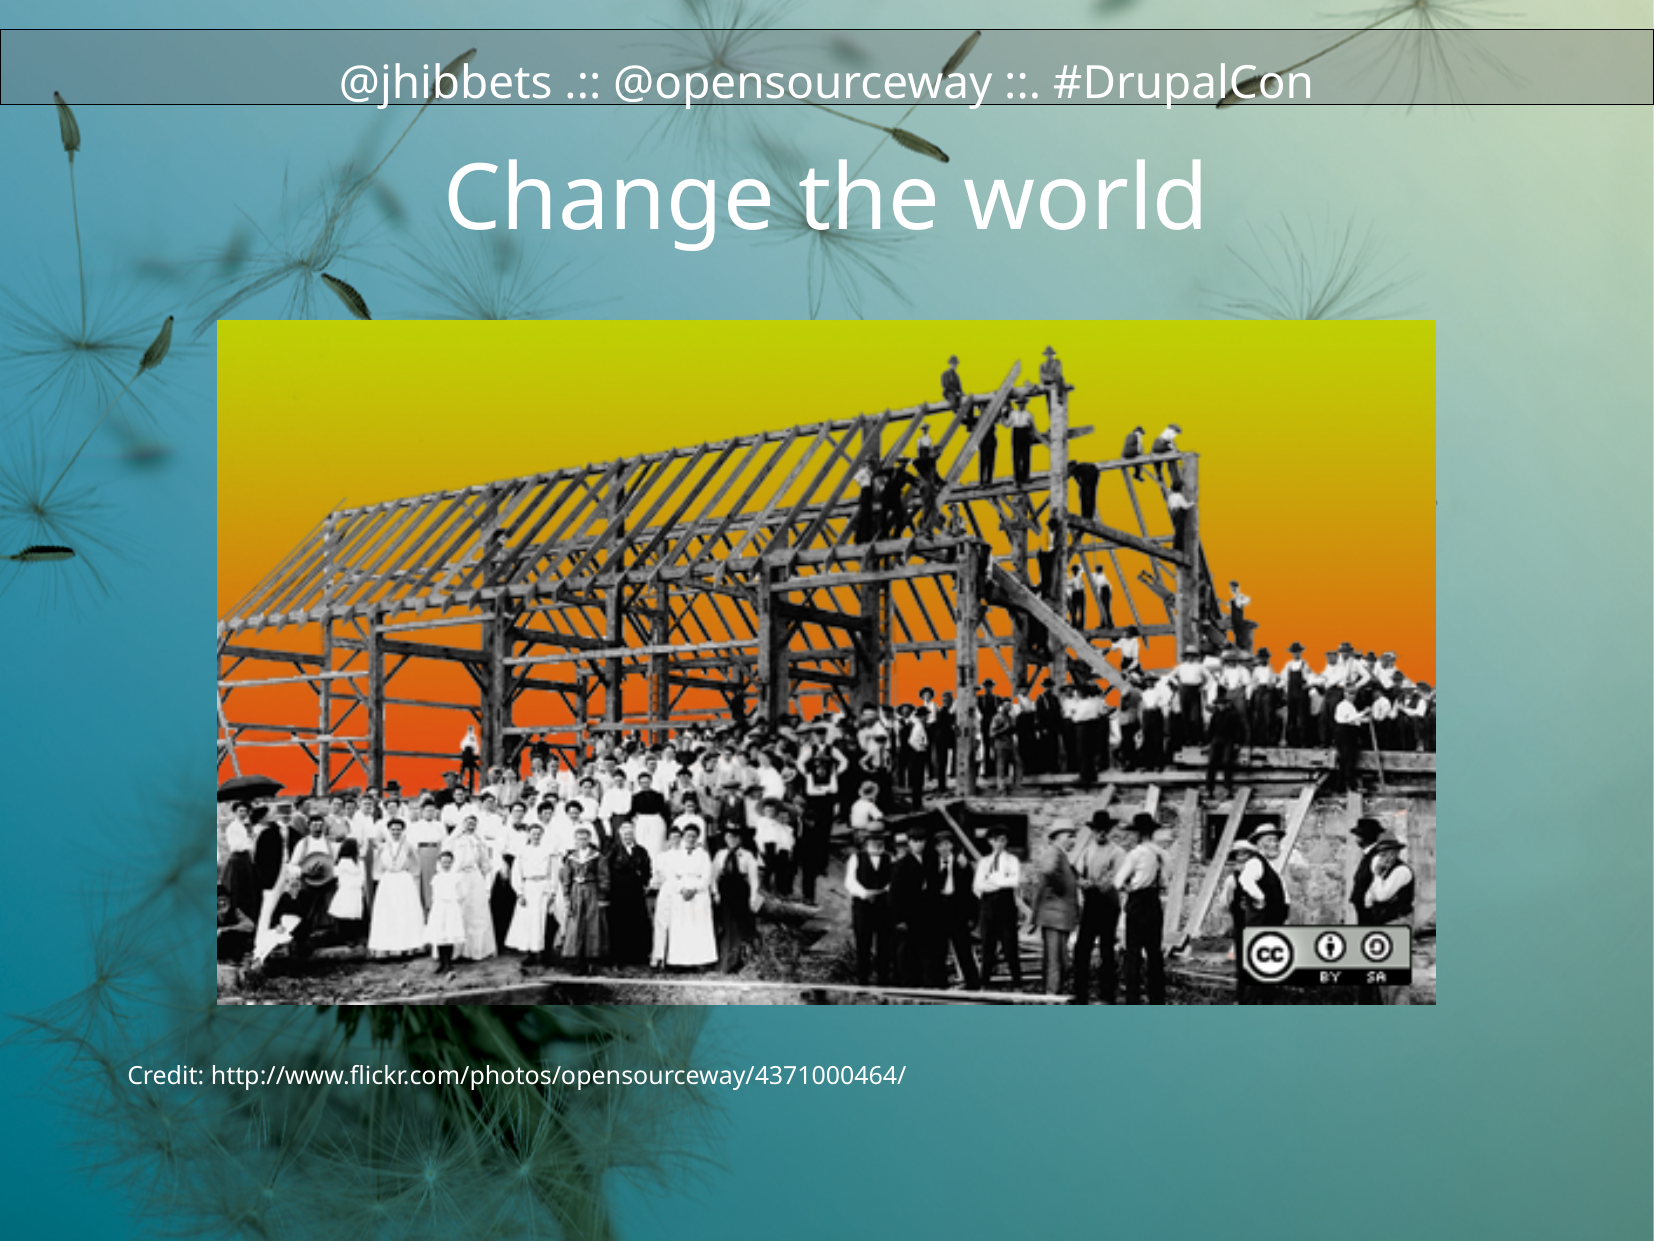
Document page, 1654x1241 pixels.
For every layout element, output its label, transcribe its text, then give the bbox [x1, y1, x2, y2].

text_box Credit: http://www.flickr.com/photos/opensourceway/4371000464/ [112, 1050, 935, 1091]
picture [0, 0, 1654, 29]
picture [0, 105, 1654, 1241]
title Change the world [82, 90, 1571, 298]
